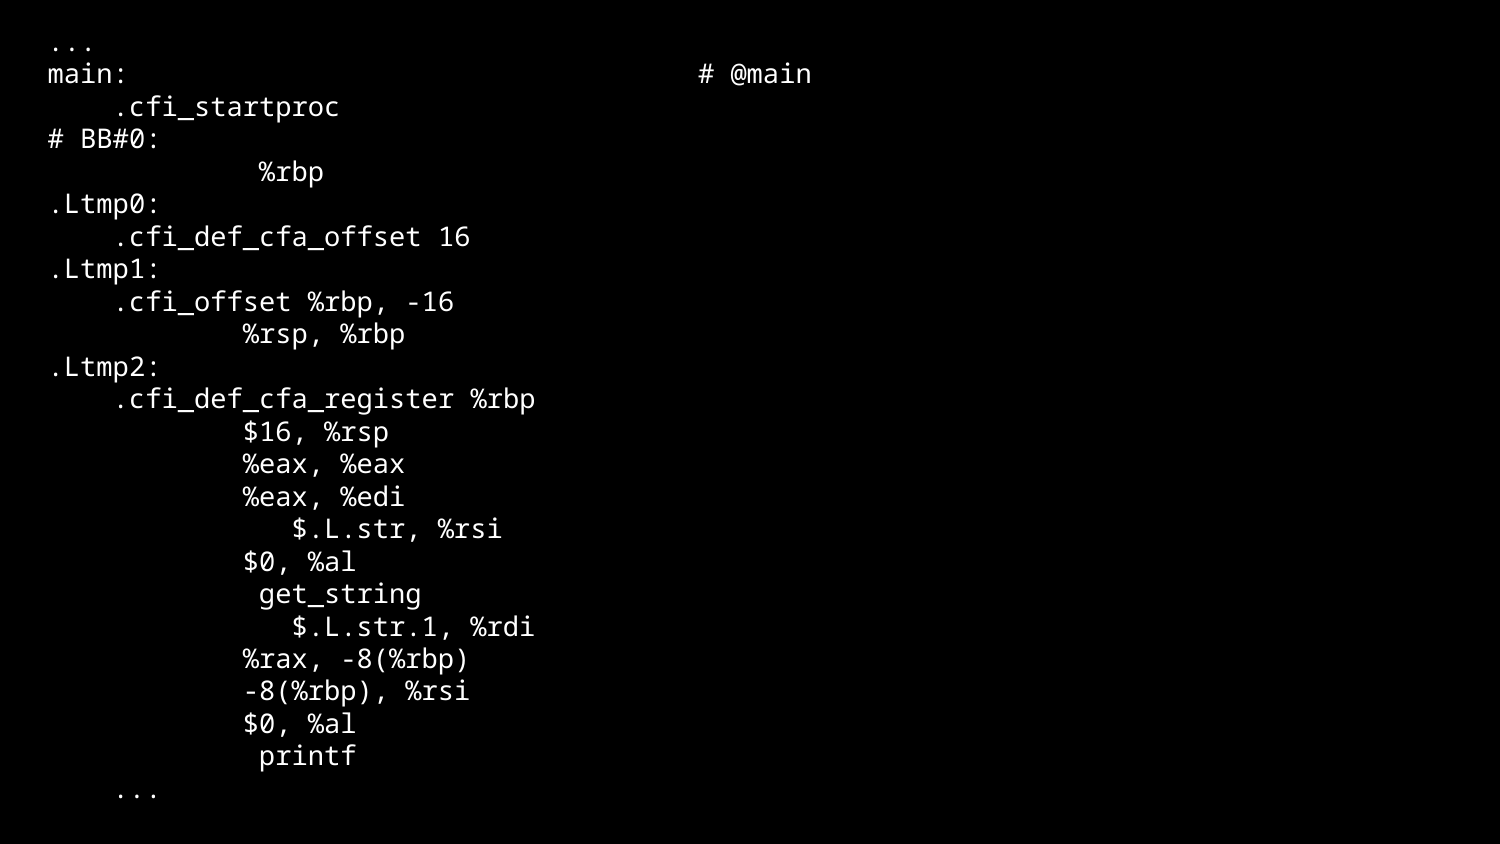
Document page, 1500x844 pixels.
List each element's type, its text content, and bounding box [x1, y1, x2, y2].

list ... main: # @main .cfi_startproc # BB#0: pushq %rbp .Ltmp0: .cfi_def_cfa_offset 16 .Ltmp1: .cfi_offset %rbp, -16 movq %rsp, %rbp .Ltmp2: .cfi_def_cfa_register %rbp subq $16, %rsp xorl %eax, %eax movl %eax, %edi movabsq $.L.str, %rsi movb $0, %al callq get_string movabsq $.L.str.1, %rdi movq %rax, -8(%rbp) movq -8(%rbp), %rsi movb $0, %al callq printf ... [32, 9, 1431, 780]
